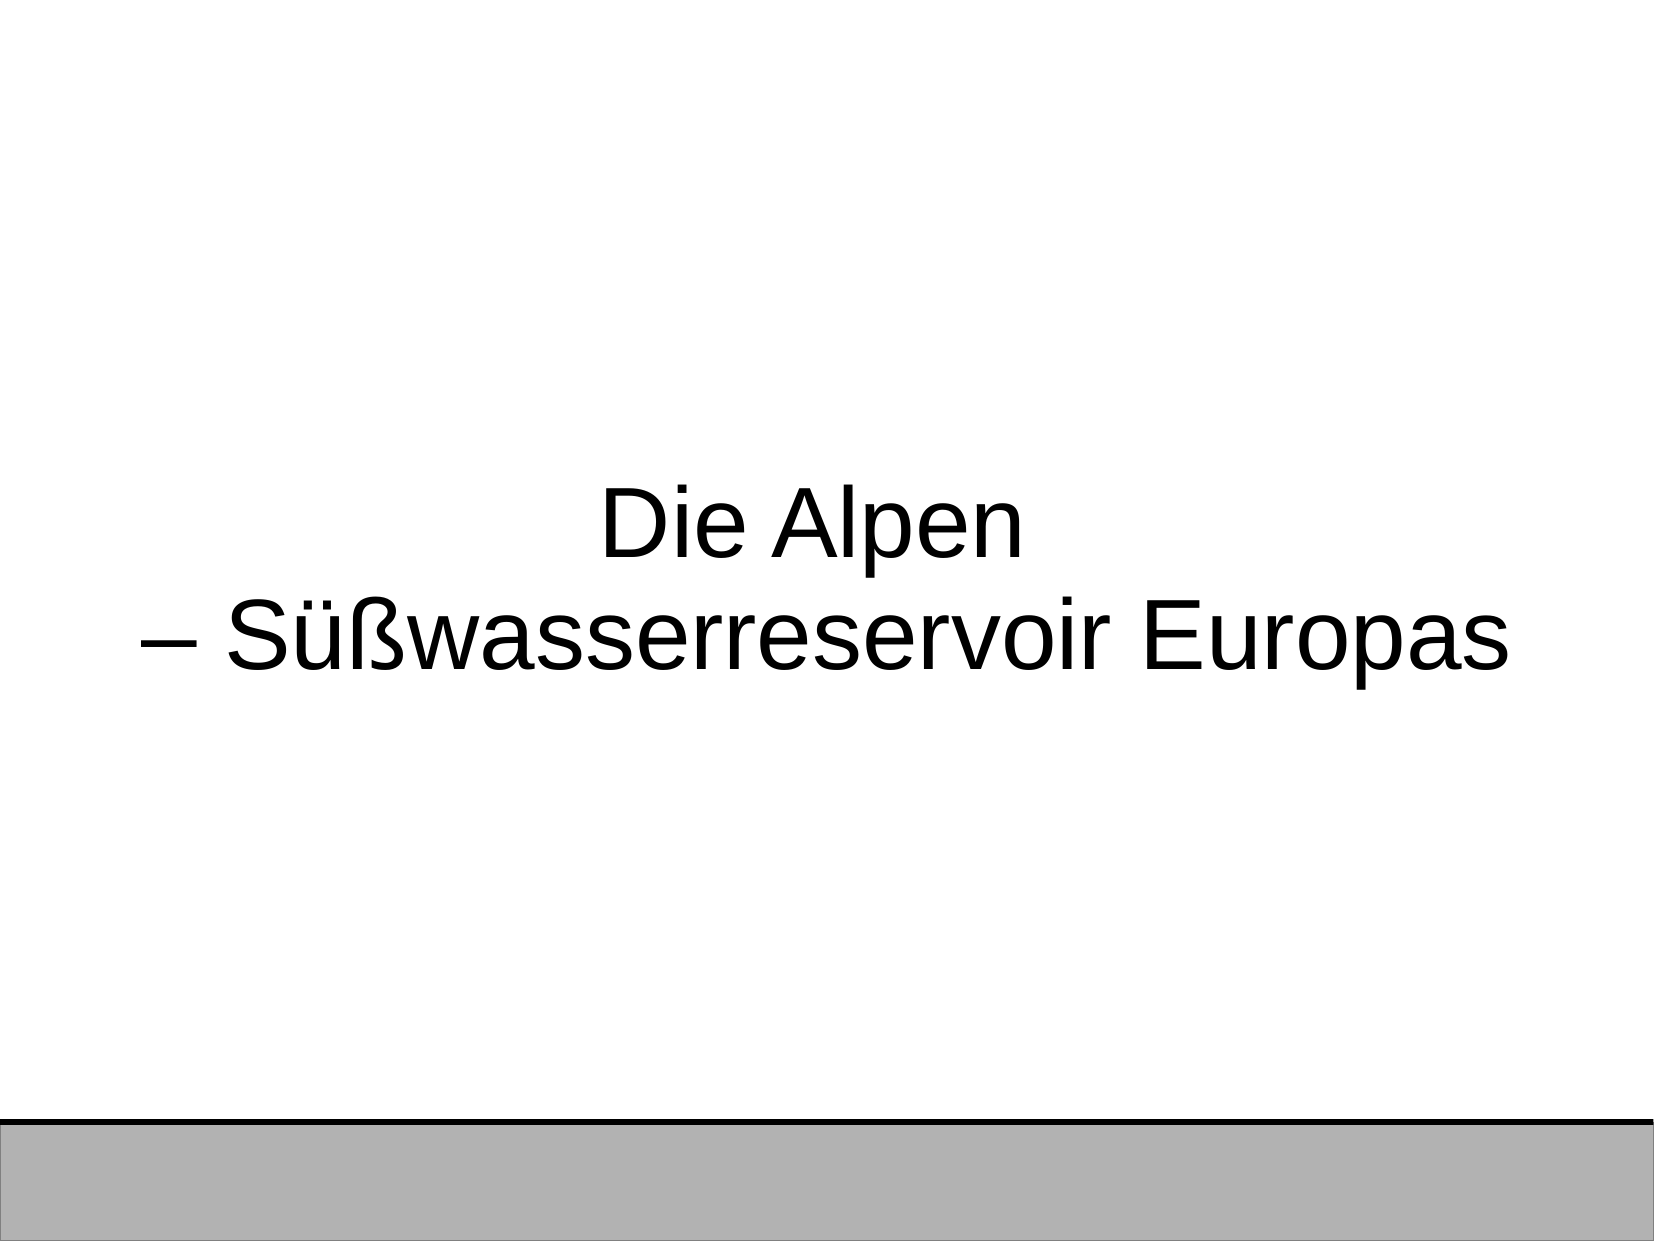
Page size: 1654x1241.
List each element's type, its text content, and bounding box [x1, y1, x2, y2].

subtitle Die Alpen – Süßwasserreservoir Europas [82, 49, 1571, 1109]
text_box [0, 1125, 1654, 1241]
